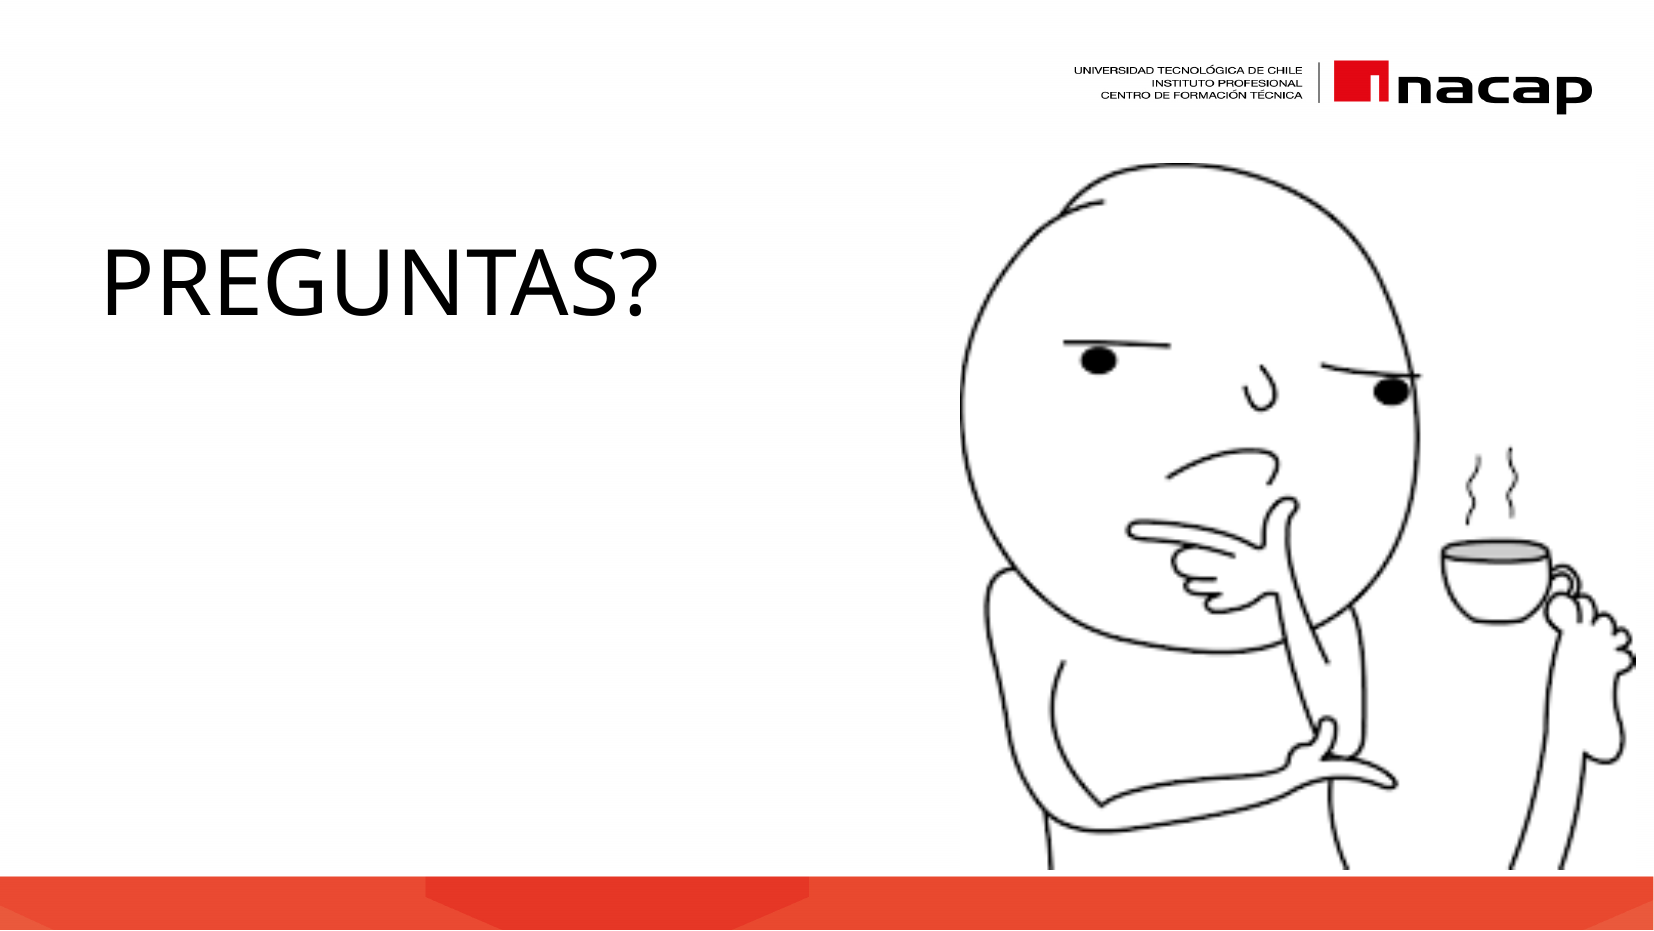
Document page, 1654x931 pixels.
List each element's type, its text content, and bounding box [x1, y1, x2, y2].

picture [0, 0, 1654, 930]
text_box PREGUNTAS? [84, 210, 960, 328]
